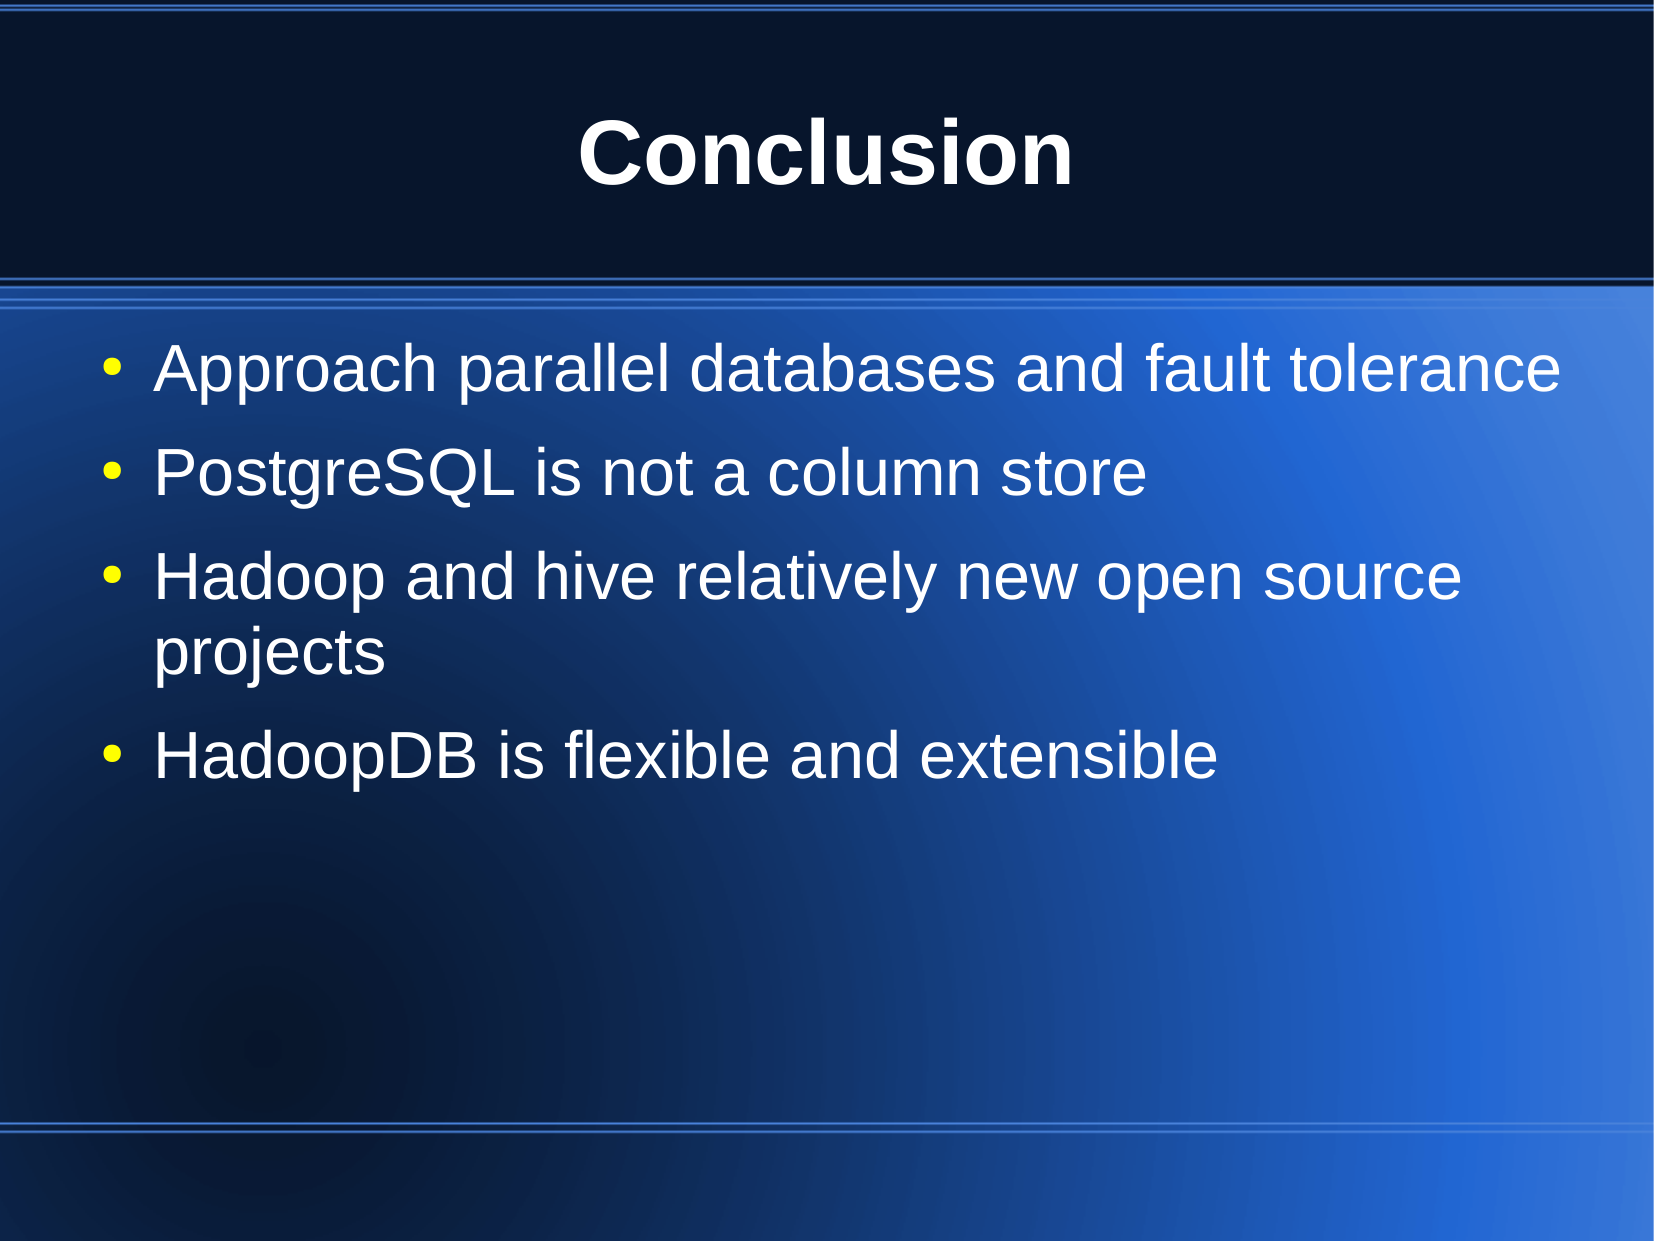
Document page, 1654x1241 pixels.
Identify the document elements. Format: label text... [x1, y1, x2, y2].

title Conclusion [82, 49, 1571, 257]
picture [0, 0, 1654, 1241]
list Approach parallel databases and fault tolerance PostgreSQL is not a column store Hadoop and hive relatively new open source projects HadoopDB is flexible and extensible [82, 330, 1565, 1069]
